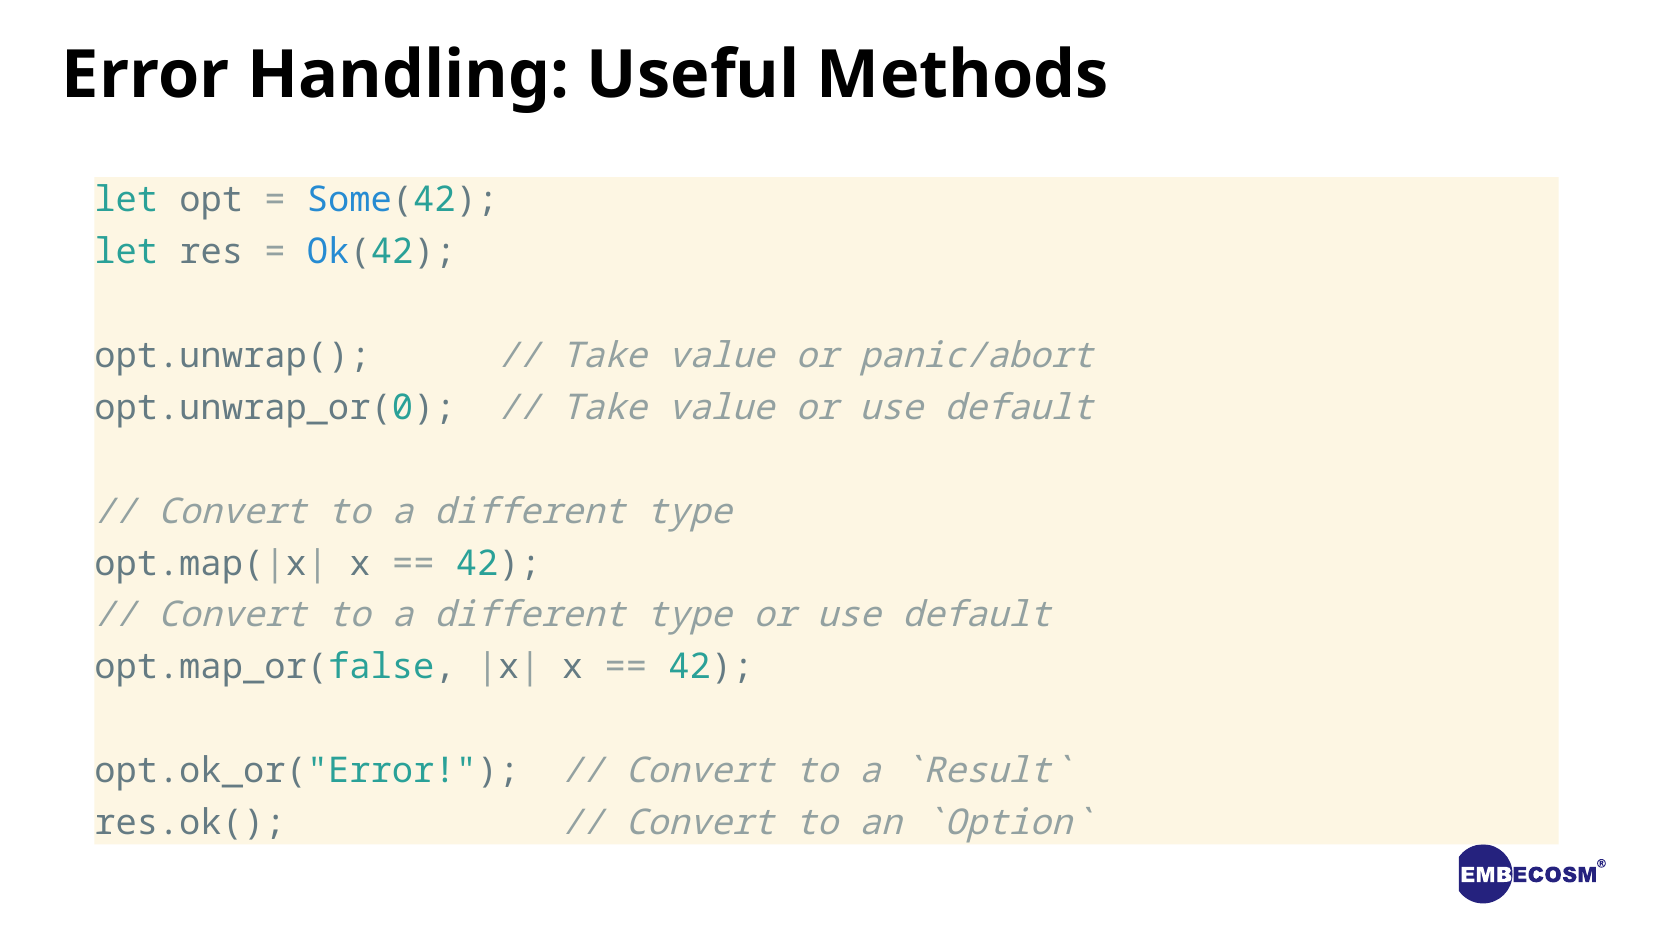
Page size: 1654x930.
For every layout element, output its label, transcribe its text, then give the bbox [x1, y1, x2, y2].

list let opt = Some(42); let res = Ok(42); opt.unwrap(); // Take value or panic/abort opt.unwrap_or(0); // Take value or use default // Convert to a different type opt.map(|x| x == 42); // Convert to a different type or use default opt.map_or(false, |x| x == 42); opt.ok_or("Error!"); // Convert to a `Result` res.ok(); // Convert to an `Option` [94, 177, 1559, 845]
title Error Handling: Useful Methods [47, 26, 1606, 178]
